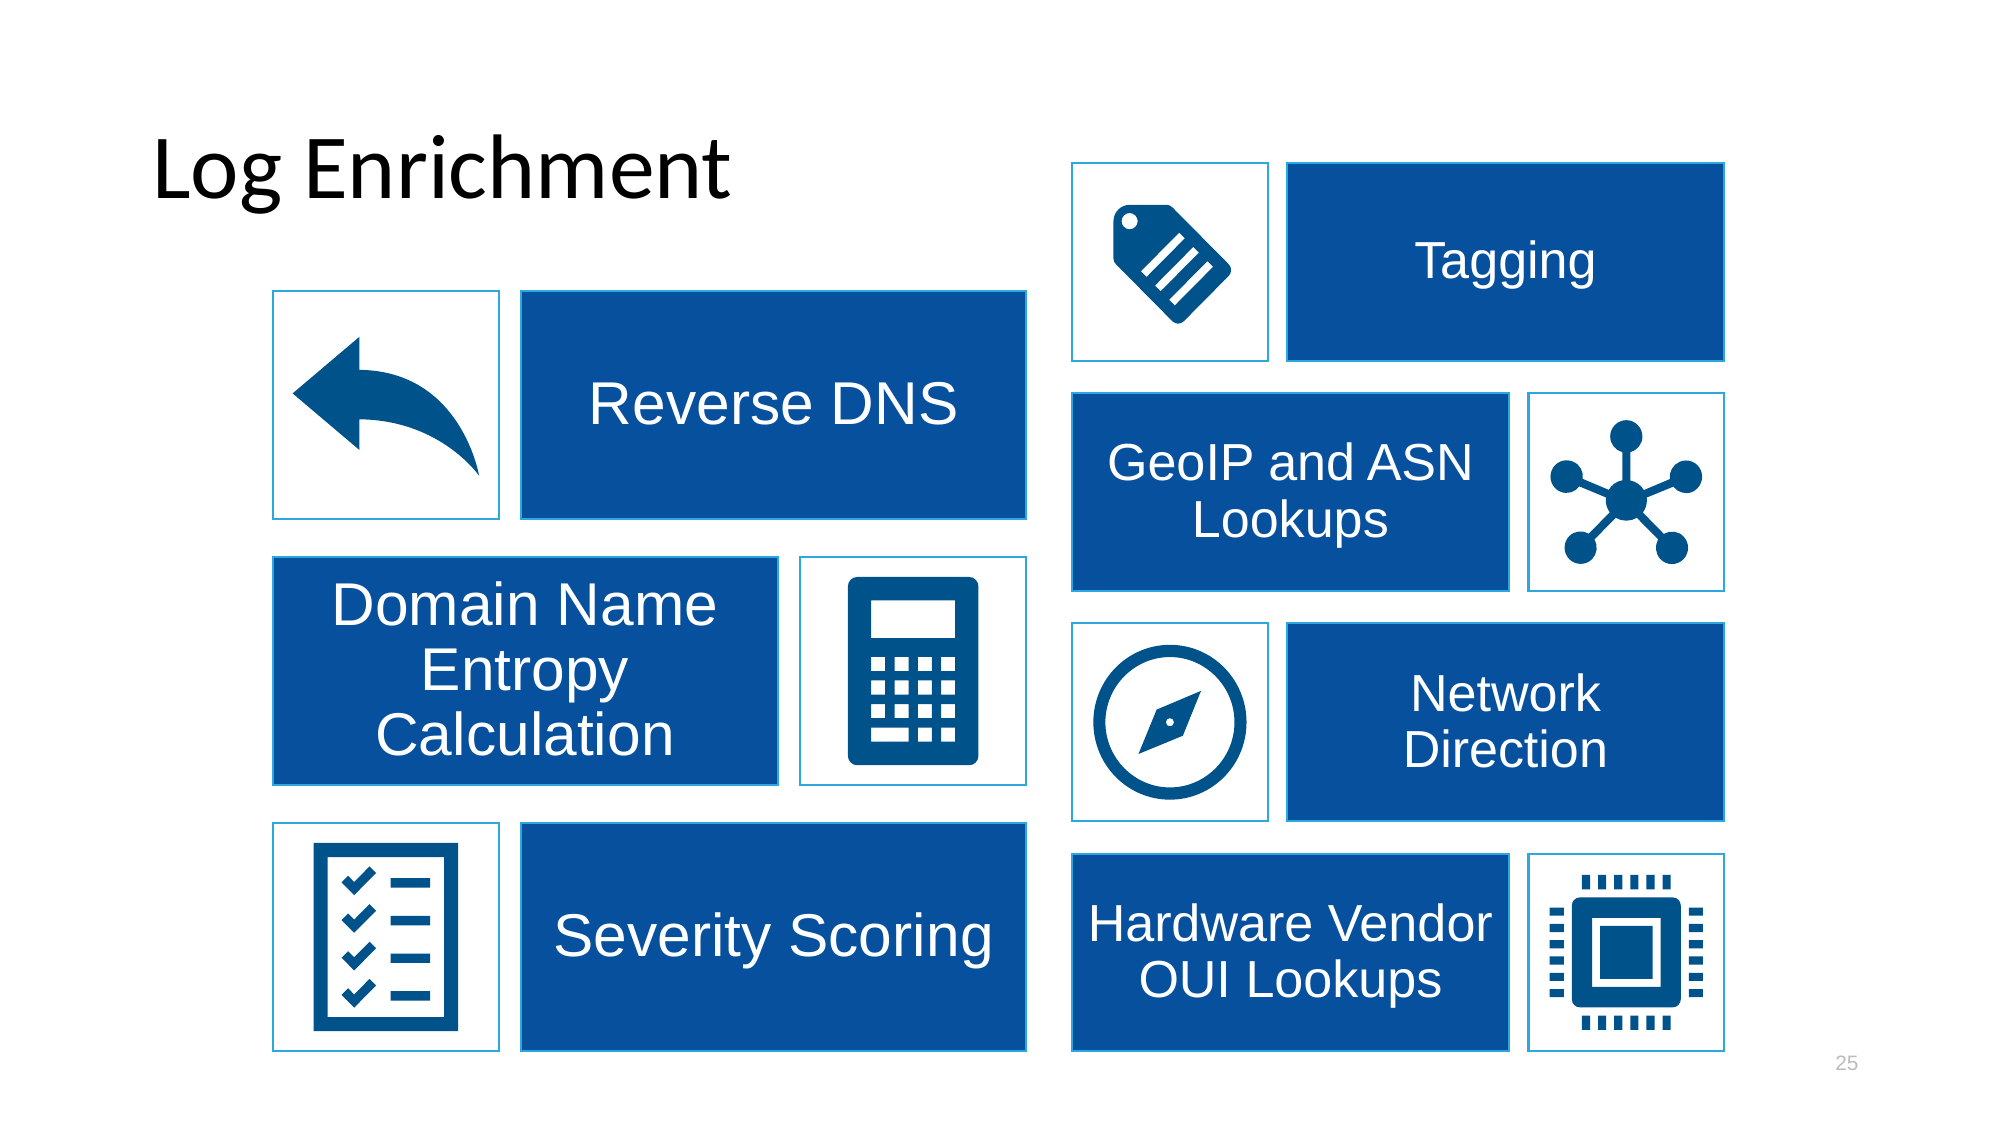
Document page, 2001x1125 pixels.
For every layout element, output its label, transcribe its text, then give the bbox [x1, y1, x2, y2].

text_box Severity Scoring [521, 822, 1027, 1052]
text_box Hardware Vendor OUI Lookups [1072, 853, 1509, 1052]
text_box [273, 823, 499, 1051]
title Log Enrichment [137, 59, 1863, 278]
text_box [800, 557, 1026, 785]
text_box Domain Name Entropy Calculation [272, 556, 778, 786]
text_box [1072, 623, 1268, 821]
text_box Tagging [1287, 163, 1725, 361]
text_box GeoIP and ASN Lookups [1072, 393, 1509, 591]
text_box Network Direction [1287, 623, 1725, 822]
text_box [1072, 163, 1268, 361]
text_box <number> [1820, 1048, 1908, 1094]
text_box [1529, 393, 1724, 591]
text_box [1529, 854, 1724, 1051]
text_box Reverse DNS [521, 291, 1027, 520]
text_box [273, 291, 499, 519]
